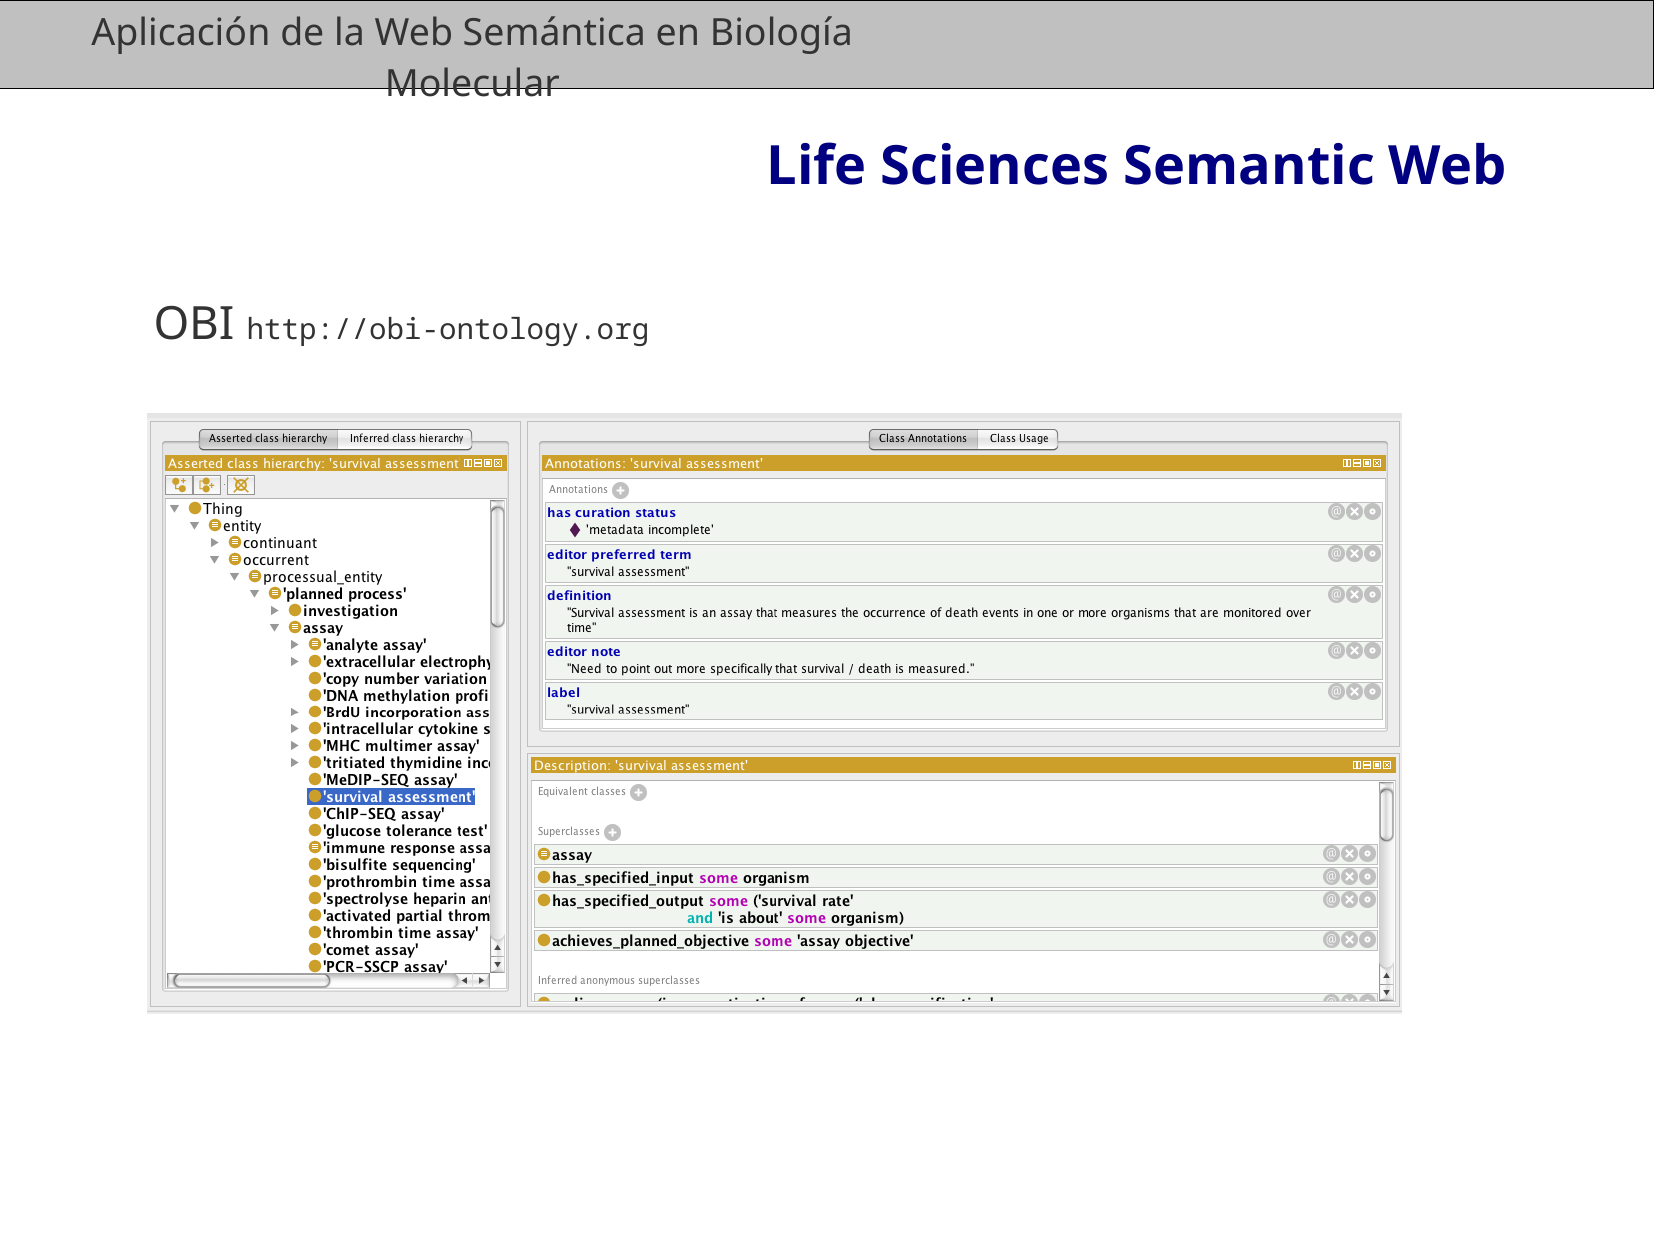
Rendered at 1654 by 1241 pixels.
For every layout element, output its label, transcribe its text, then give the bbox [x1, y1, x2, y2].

list OBI http://obi-ontology.org [82, 290, 1571, 1182]
text_box Aplicación de la Web Semántica en Biología Molecular [0, 23, 945, 89]
picture [147, 413, 1402, 1014]
text_box Life Sciences Semantic Web [620, 125, 1654, 202]
text_box [0, 0, 1654, 89]
